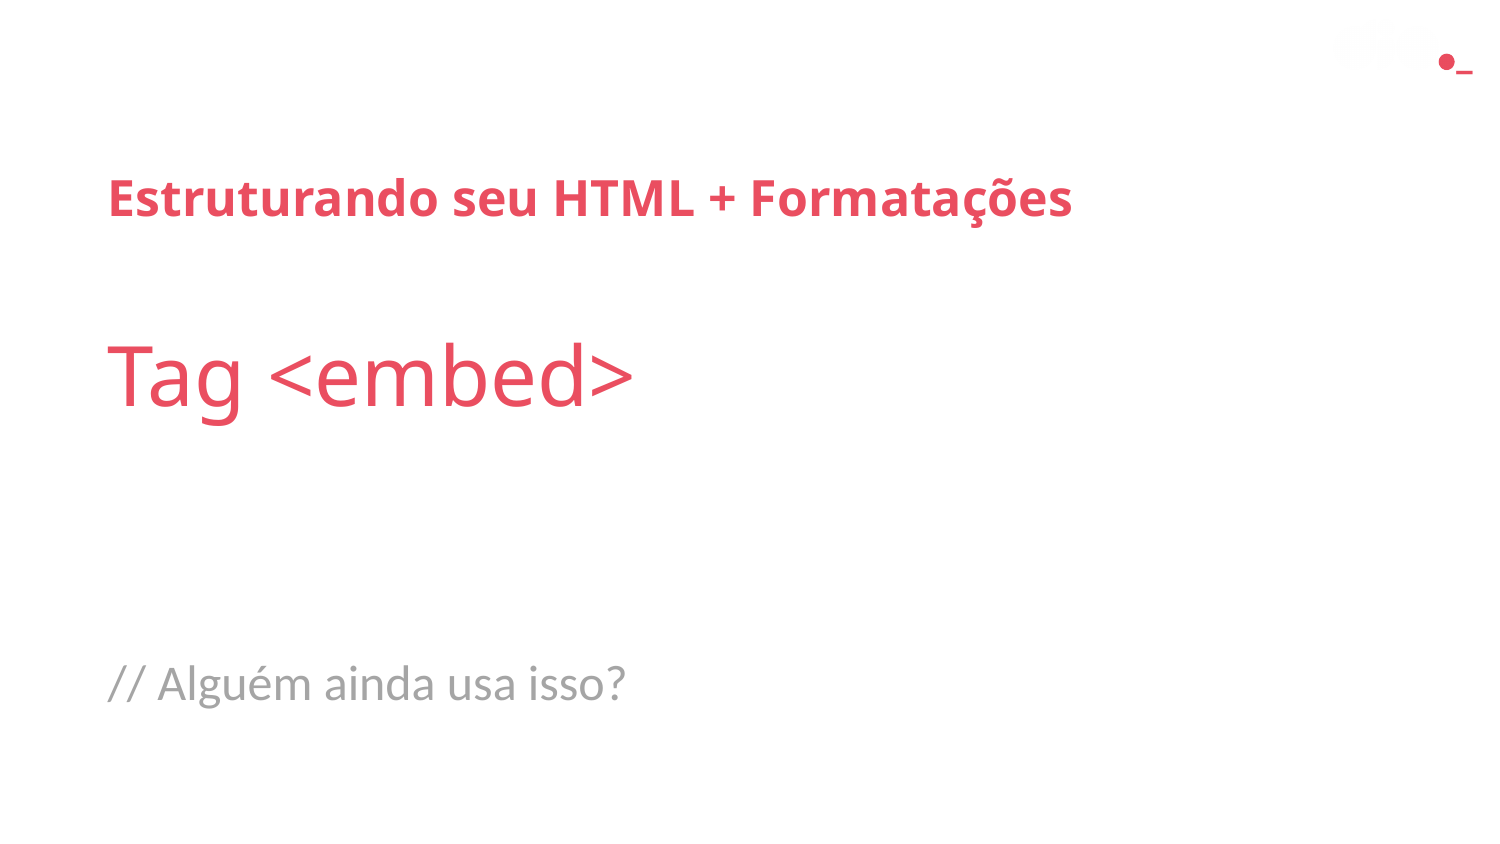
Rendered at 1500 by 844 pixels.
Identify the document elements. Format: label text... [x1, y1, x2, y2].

text_box Estruturando seu HTML + Formatações [92, 142, 1309, 223]
text_box Tag <embed> [92, 292, 1309, 558]
picture [1333, 19, 1473, 75]
text_box // Alguém ainda usa isso? [92, 635, 1309, 701]
